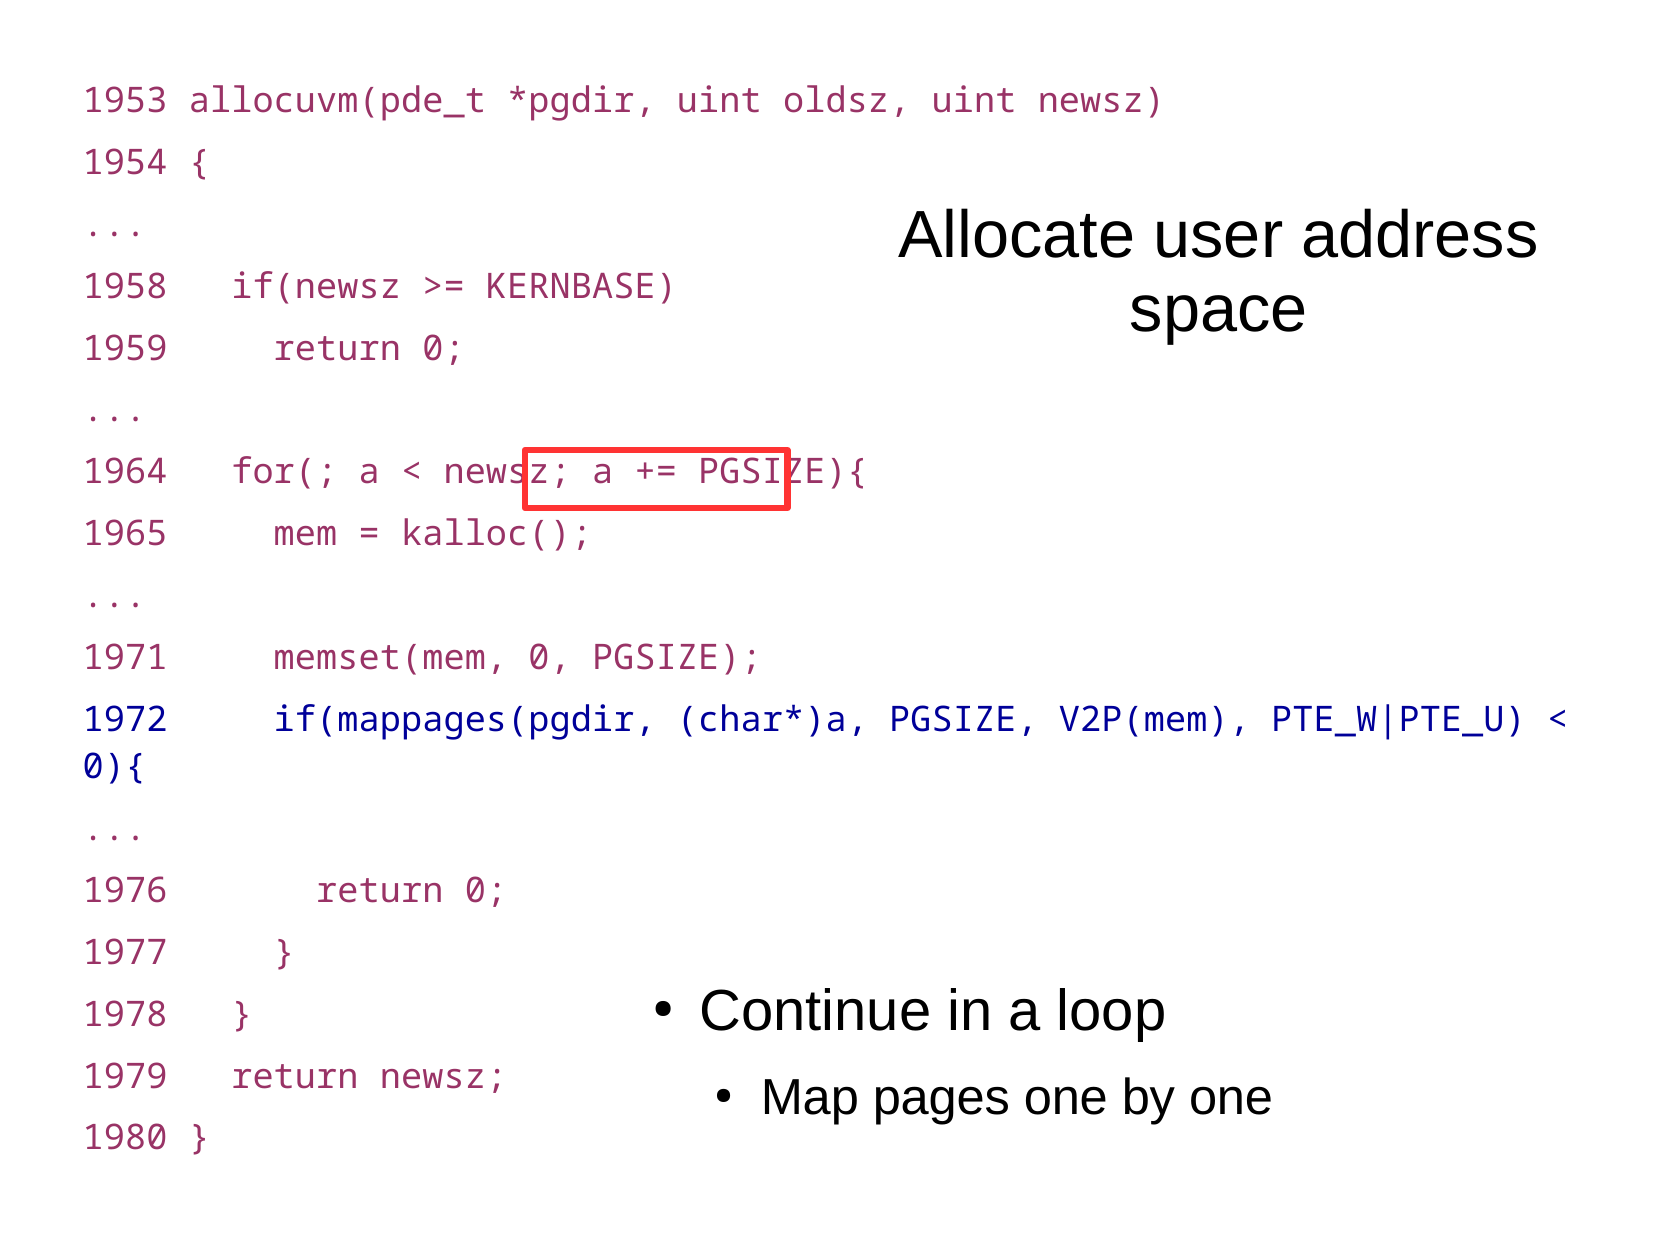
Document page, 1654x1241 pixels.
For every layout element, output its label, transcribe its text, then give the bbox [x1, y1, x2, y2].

list 1953 allocuvm(pde_t *pgdir, uint oldsz, uint newsz) 1954 { ... 1958 if(newsz >= KERNBASE) 1959 return 0; ... 1964 for(; a < newsz; a += PGSIZE){ 1965 mem = kalloc(); ... 1971 memset(mem, 0, PGSIZE); 1972 if(mappages(pgdir, (char*)a, PGSIZE, V2P(mem), PTE_W|PTE_U) < 0){ ... 1976 return 0; 1977 } 1978 } 1979 return newsz; 1980 } [82, 75, 1571, 1163]
list Continue in a loop Map pages one by one [637, 978, 1530, 1126]
title Allocate user address space [825, 167, 1613, 376]
